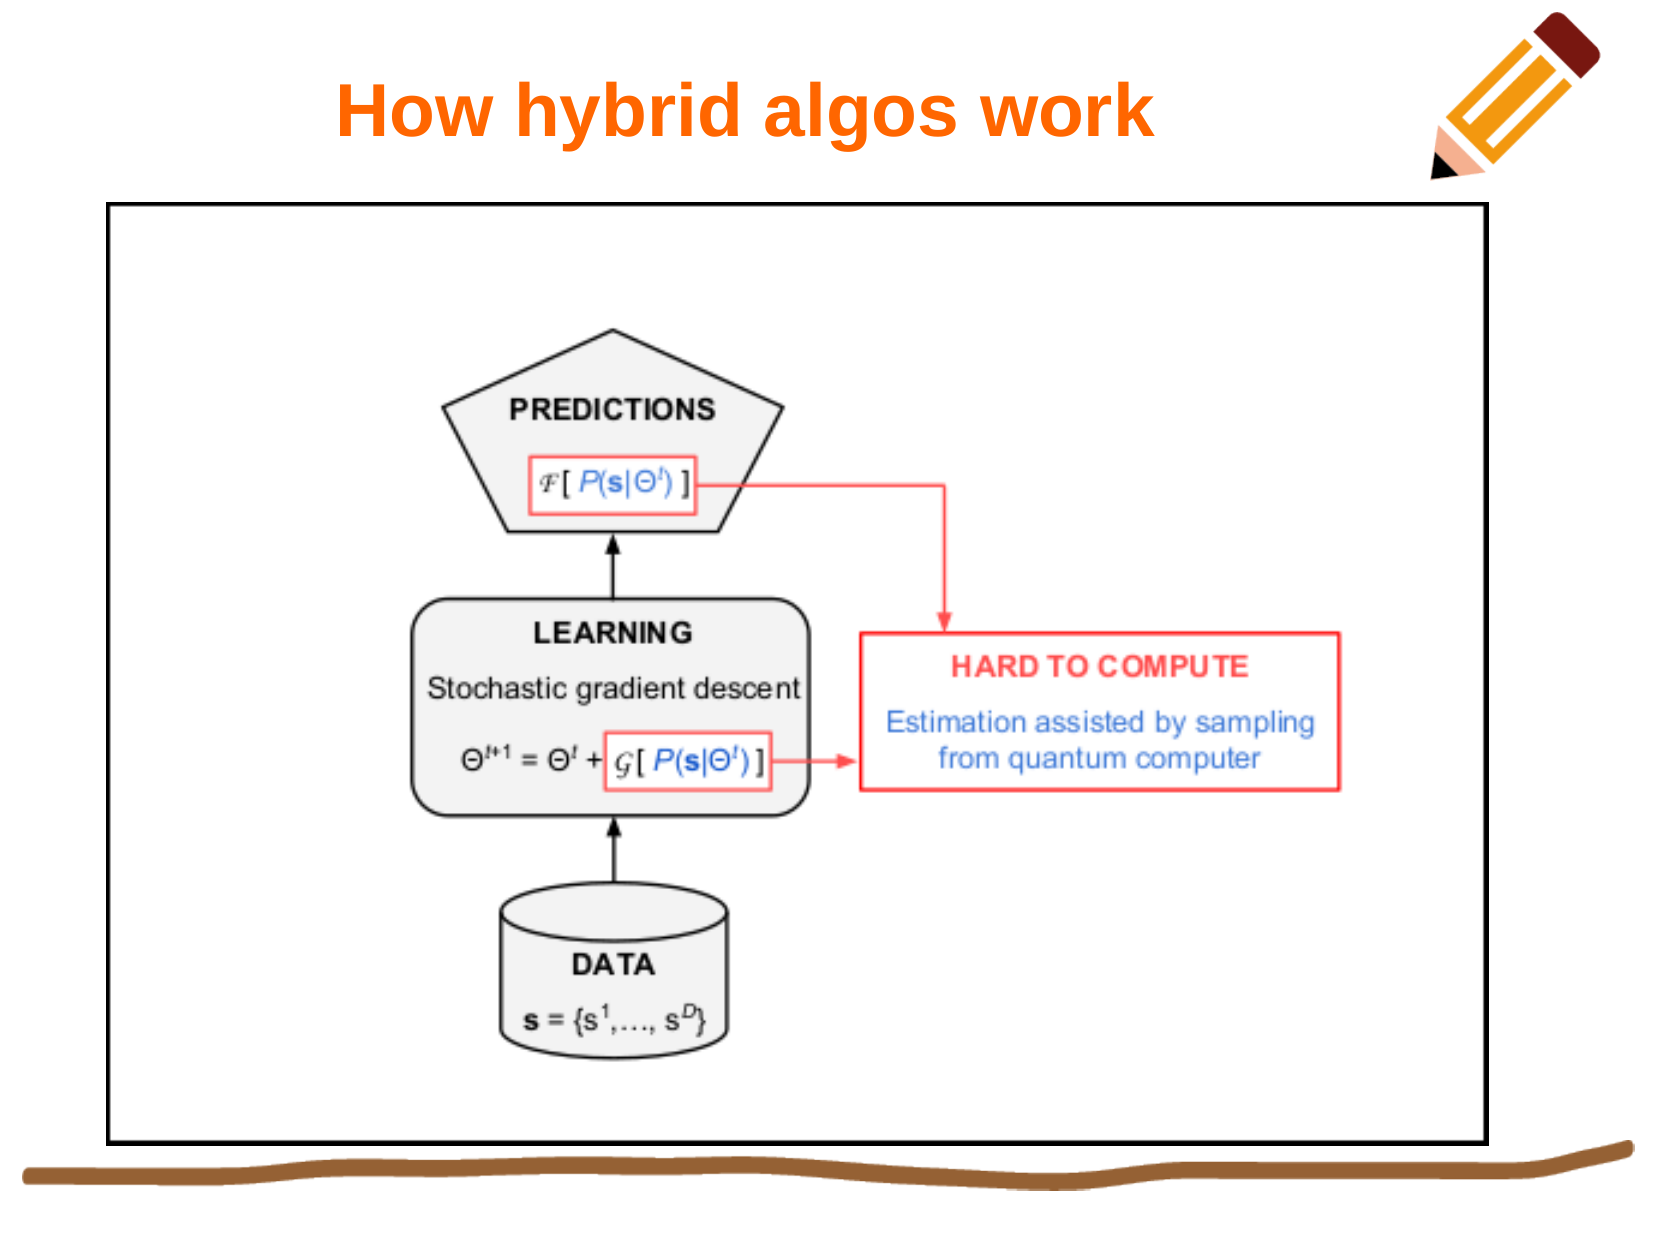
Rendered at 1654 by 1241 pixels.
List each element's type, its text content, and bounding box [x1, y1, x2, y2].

picture [1430, 12, 1601, 181]
title How hybrid algos work [82, 49, 1430, 172]
picture [22, 202, 1635, 1191]
